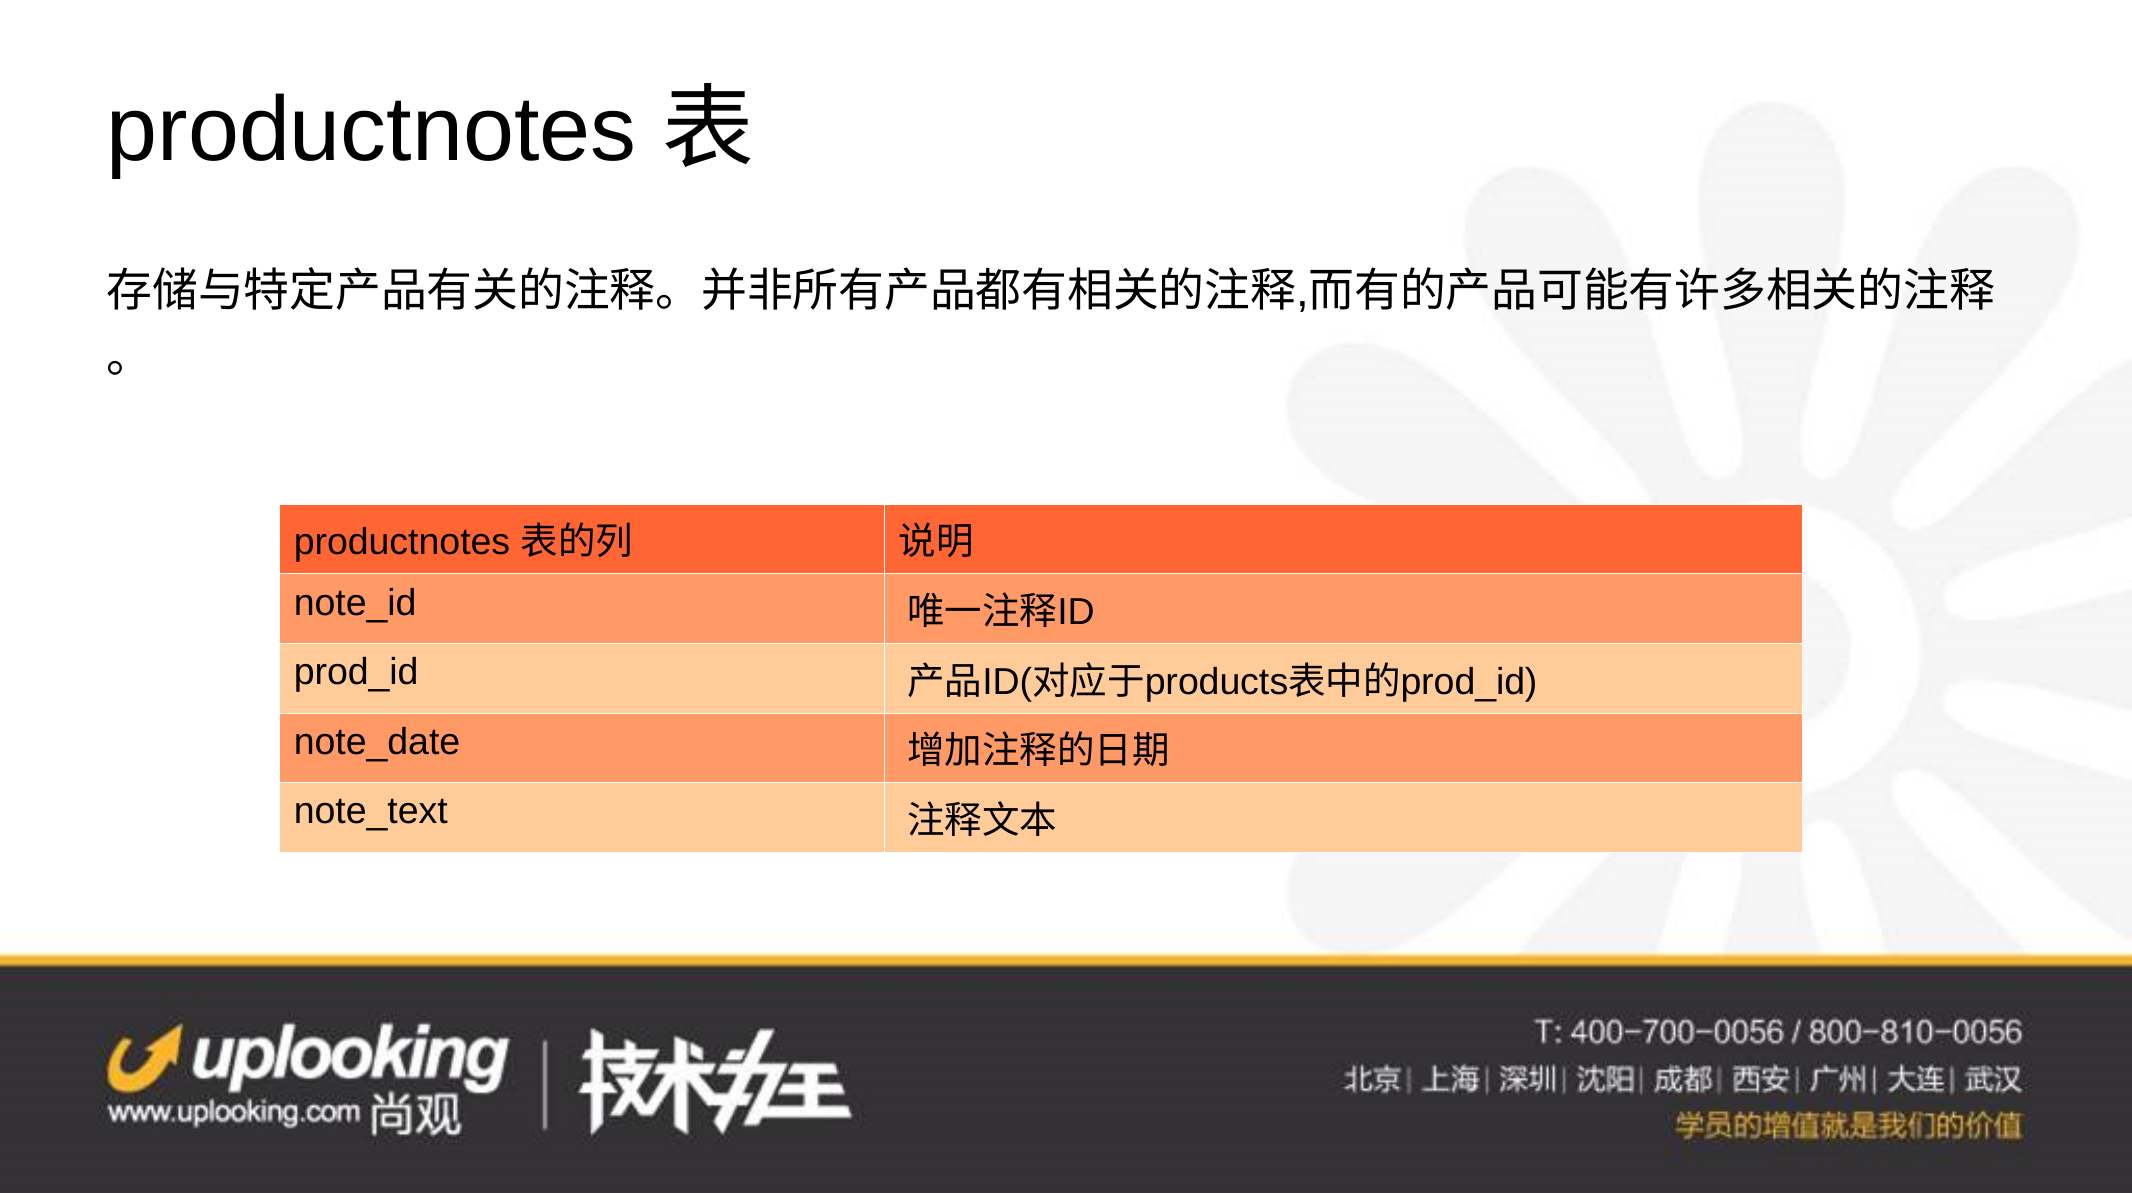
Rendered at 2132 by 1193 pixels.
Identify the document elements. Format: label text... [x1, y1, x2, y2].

table_cell 增加注释的日期 [885, 714, 1802, 782]
table_cell prod_id [280, 644, 884, 713]
table_cell 唯一注释ID [885, 574, 1802, 643]
picture [0, 0, 2132, 1193]
table_header 说明 [885, 505, 1802, 573]
table_cell 产品ID(对应于products表中的prod_id) [885, 644, 1802, 713]
title productnotes 表 存储与特定产品有关的注释。并非所有产品都有相关的注释,而有的产品可能有许多相关的注释。 [106, 71, 2026, 370]
table_cell note_date [280, 714, 884, 782]
table_cell note_id [280, 574, 884, 643]
table_cell 注释文本 [885, 783, 1802, 852]
table_header productnotes 表的列 [280, 505, 884, 573]
table_cell note_text [280, 783, 884, 852]
